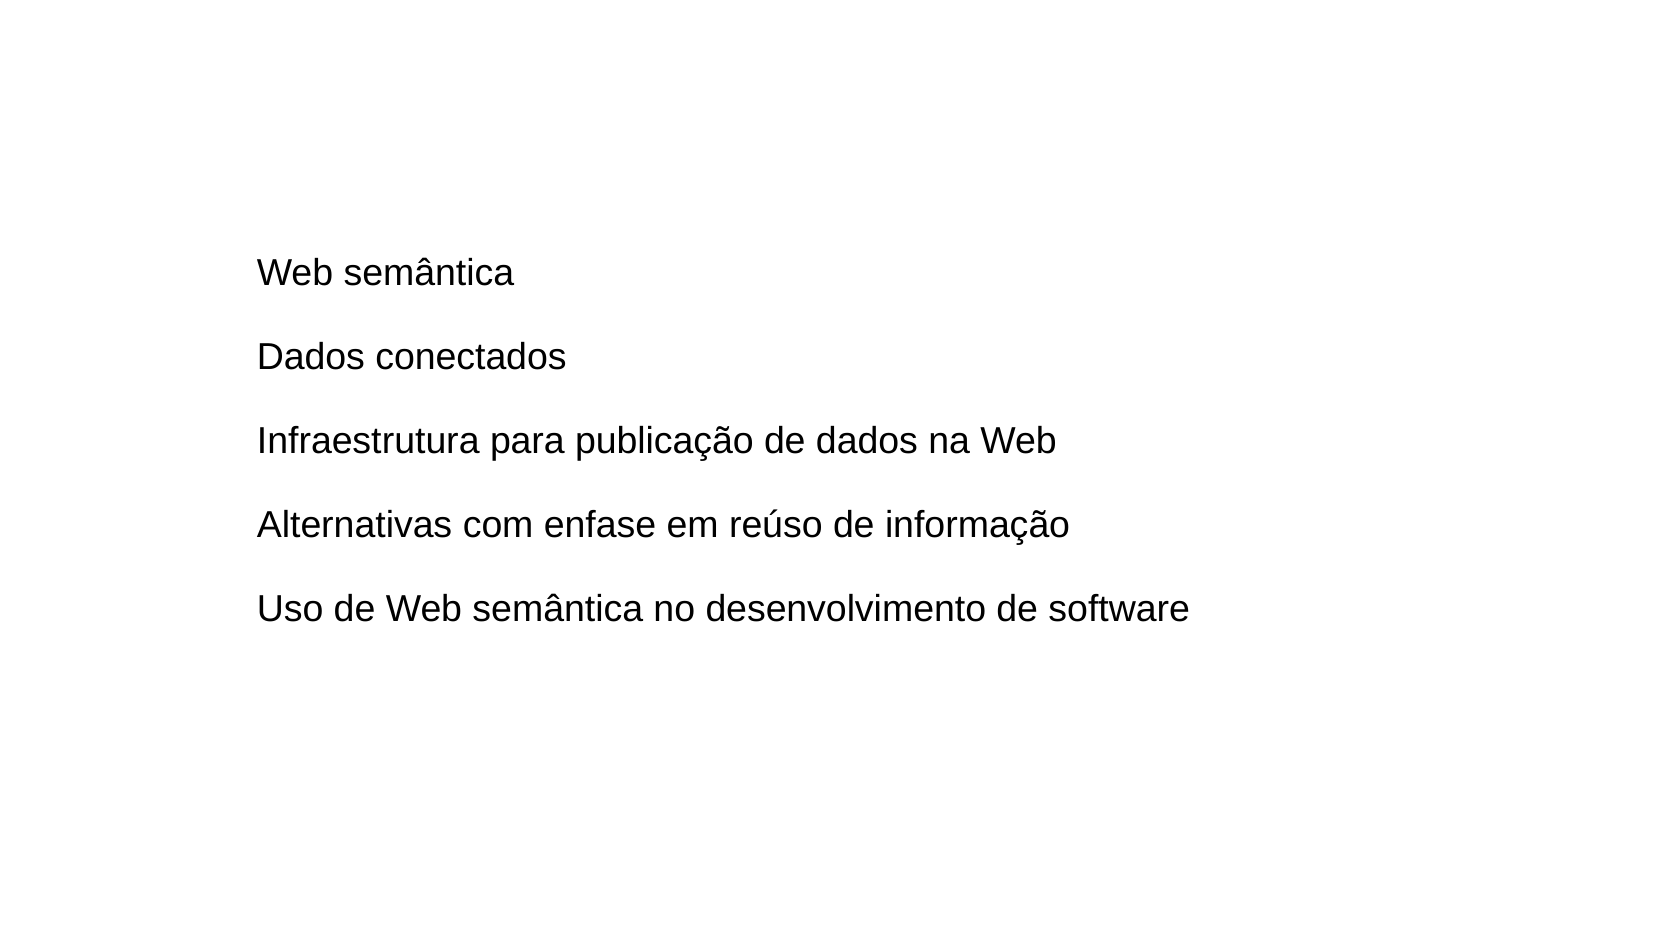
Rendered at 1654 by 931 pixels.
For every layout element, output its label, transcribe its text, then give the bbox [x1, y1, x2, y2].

text_box Web semântica Dados conectados Infraestrutura para publicação de dados na Web Alternativas com enfase em reúso de informação Uso de Web semântica no desenvolvimento de software [242, 244, 1436, 638]
